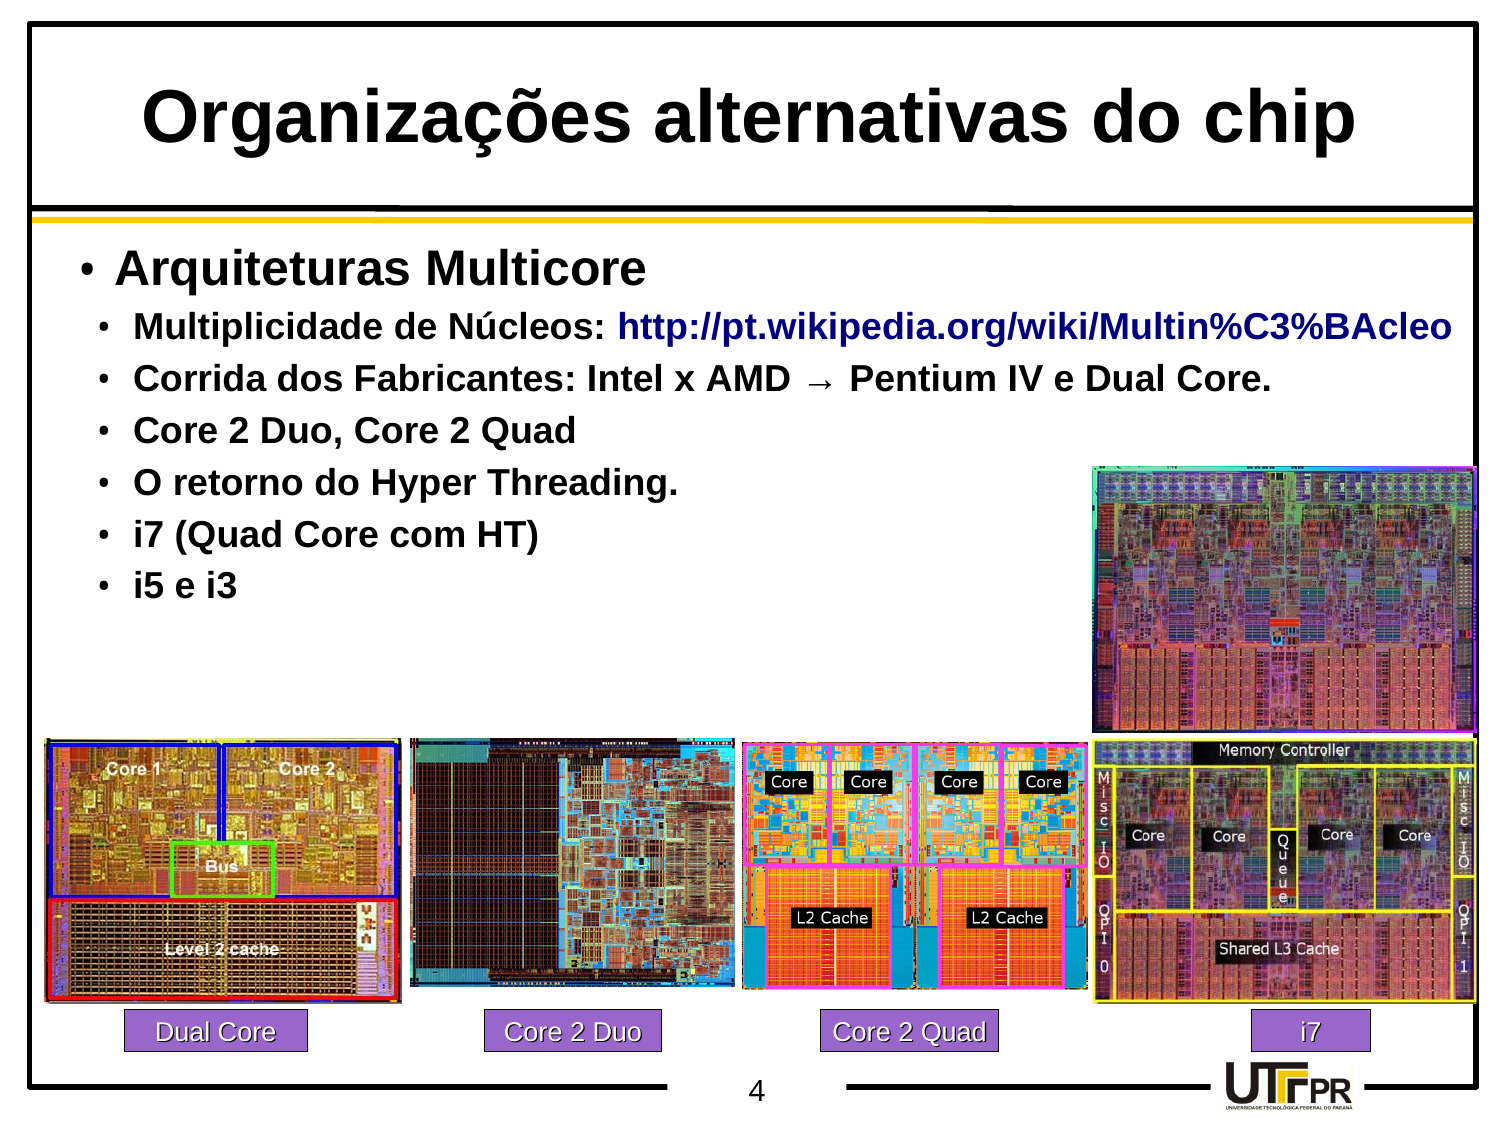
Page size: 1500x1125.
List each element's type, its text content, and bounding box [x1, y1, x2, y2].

text_box Core 2 Duo [484, 1009, 662, 1052]
text_box Dual Core [124, 1009, 308, 1052]
picture [41, 738, 402, 1004]
picture [1225, 1062, 1353, 1110]
picture [410, 738, 1477, 1004]
text_box i7 [1251, 1009, 1371, 1052]
text_box Core 2 Quad [820, 1009, 999, 1052]
title Organizações alternativas do chip [29, 43, 1471, 194]
picture [1092, 466, 1477, 733]
list Arquiteturas Multicore Multiplicidade de Núcleos: http://pt.wikipedia.org/wiki/Multin%C3%BAcleo Corrida dos Fabricantes: Intel x AMD → Pentium IV e Dual Core. Core 2 Duo, Core 2 Quad O retorno do Hyper Threading. i7 (Quad Core com HT) i5 e i3 [41, 245, 1471, 1040]
